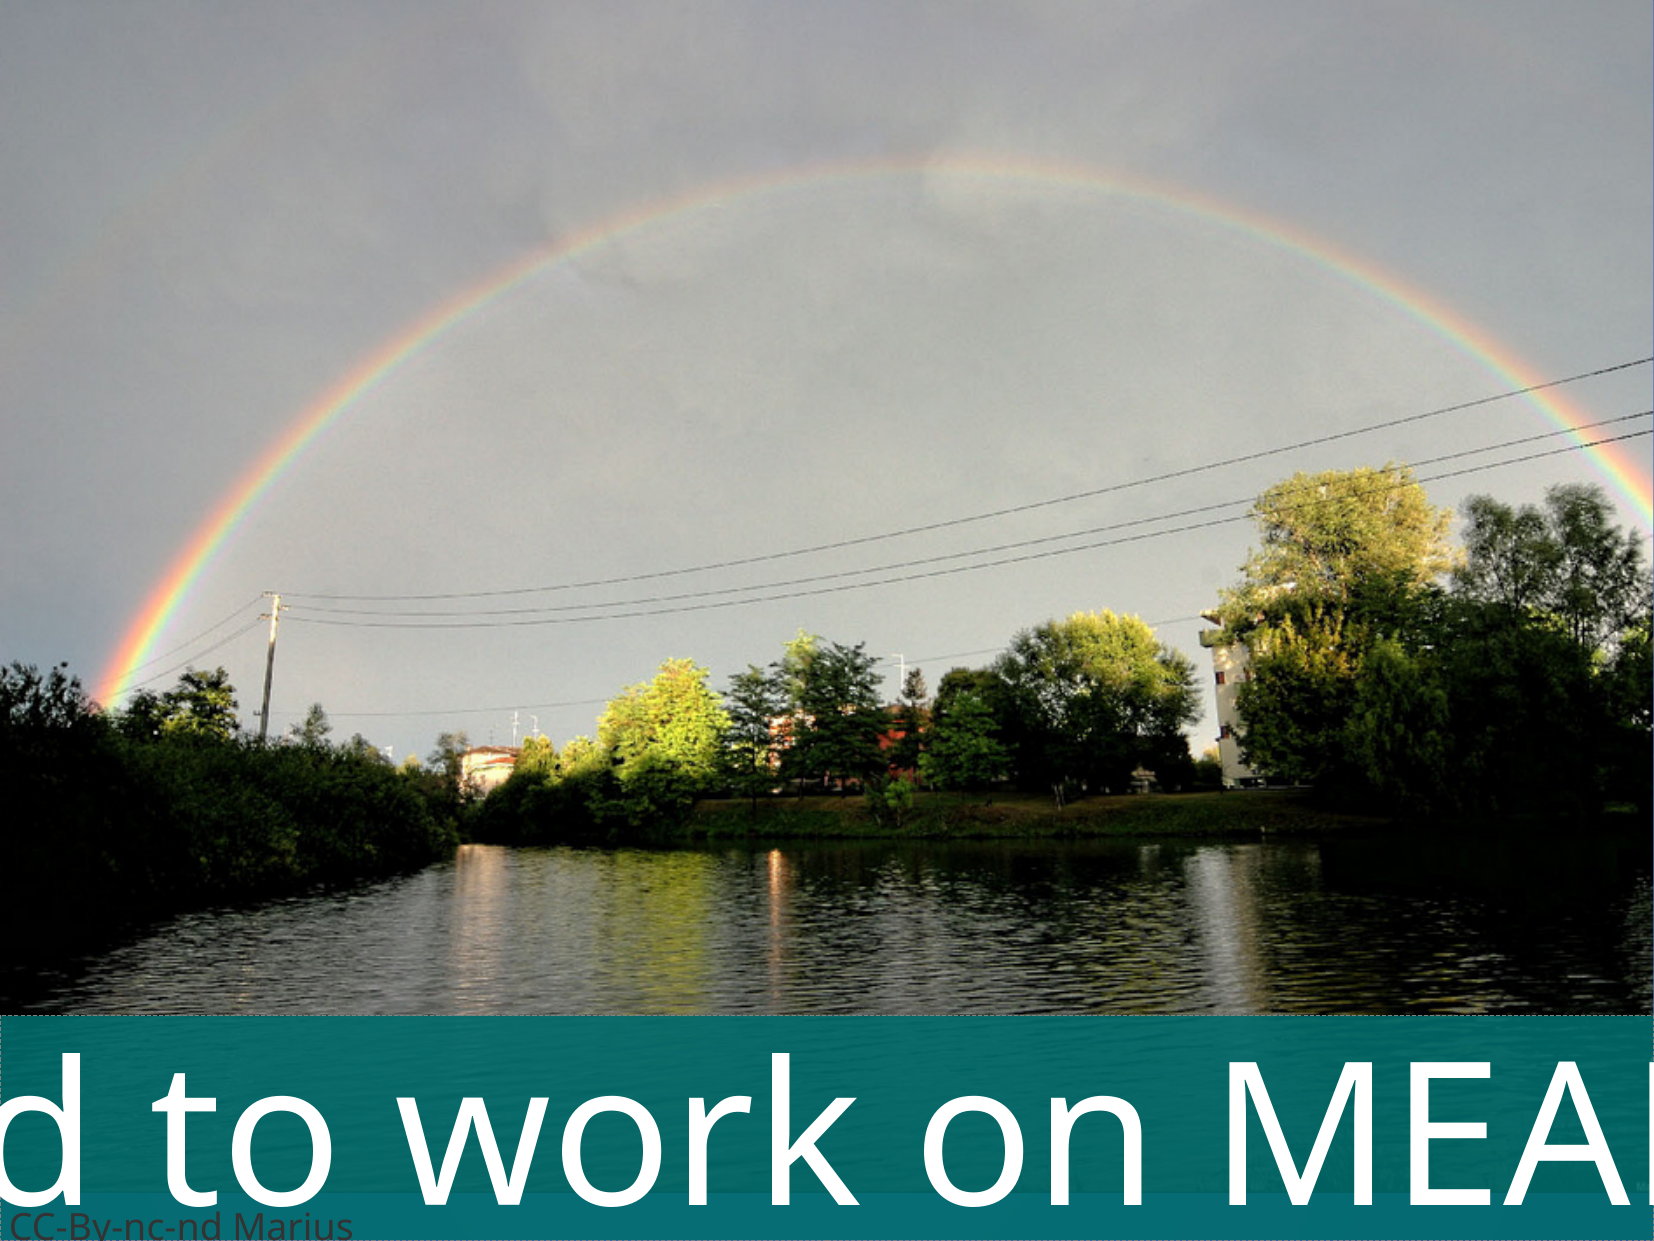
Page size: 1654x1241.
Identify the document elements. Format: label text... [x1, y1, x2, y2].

text_box I need to work on MEANING [0, 1015, 1654, 1241]
text_box I need to work on MEANING [3, 1110, 63, 1192]
text_box CC-By-nc-nd Marius [0, 1192, 245, 1241]
picture [0, 0, 1654, 1015]
